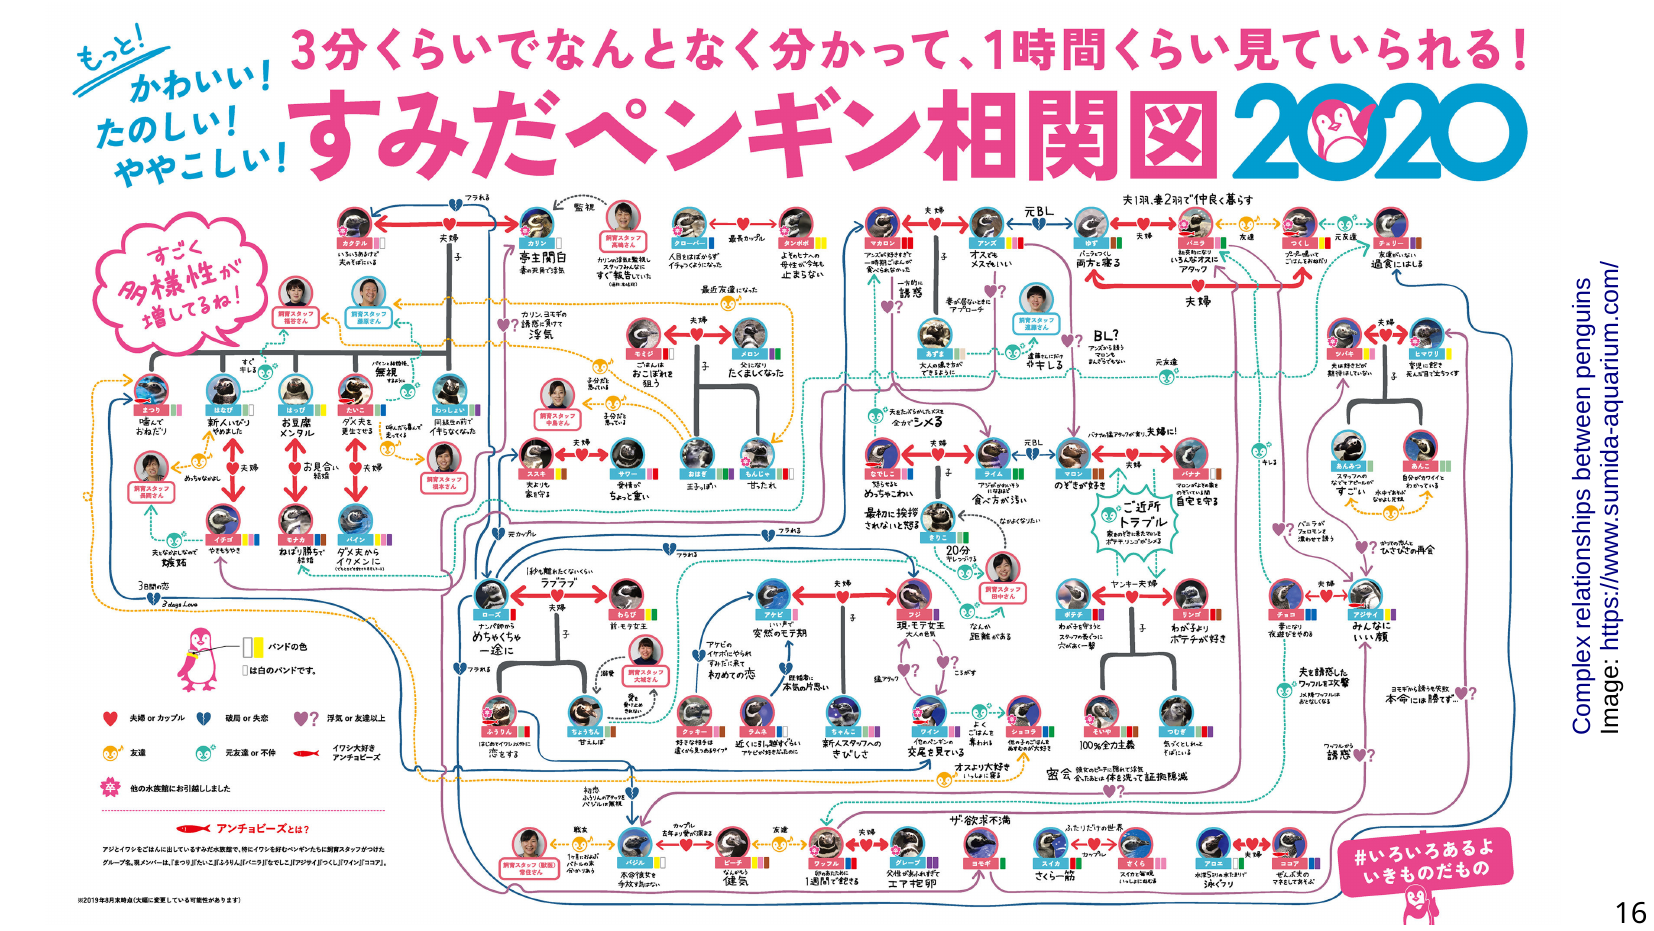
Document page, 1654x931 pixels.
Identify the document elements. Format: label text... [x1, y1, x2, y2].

text_box Complex relationships between penguins Image: https://www.sumida-aquarium.com/ [1560, 240, 1651, 751]
picture [45, 2, 1561, 925]
